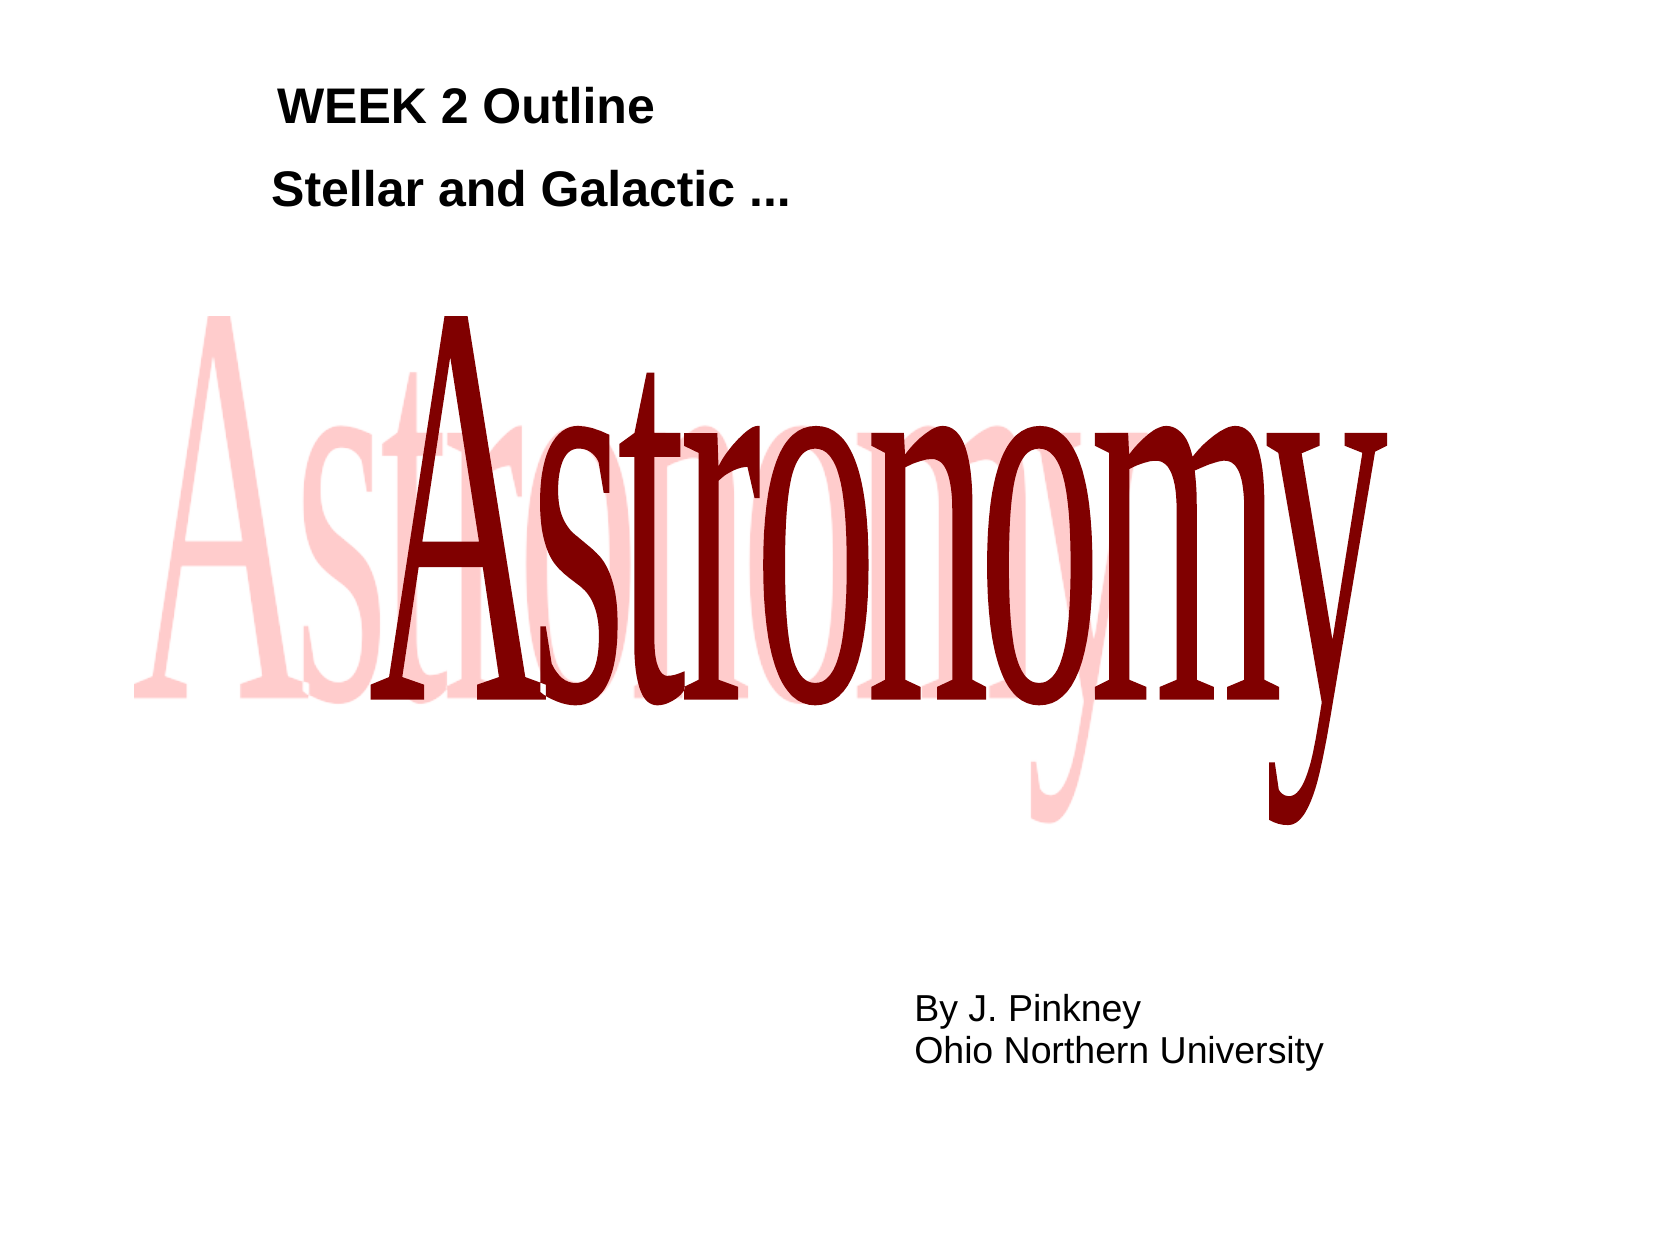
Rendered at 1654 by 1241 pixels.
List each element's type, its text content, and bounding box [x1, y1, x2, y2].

text_box Astronomy [987, 425, 1093, 706]
text_box Astronomy [1094, 425, 1280, 700]
text_box Astronomy [1266, 432, 1388, 826]
text_box WEEK 2 Outline [262, 71, 671, 142]
text_box Astronomy [619, 372, 760, 706]
text_box Stellar and Galactic ... [256, 153, 807, 225]
text_box Astronomy [370, 316, 618, 706]
text_box Astronomy [871, 425, 987, 700]
text_box Astronomy [763, 425, 869, 706]
text_box By J. Pinkney Ohio Northern University [899, 937, 1340, 1079]
